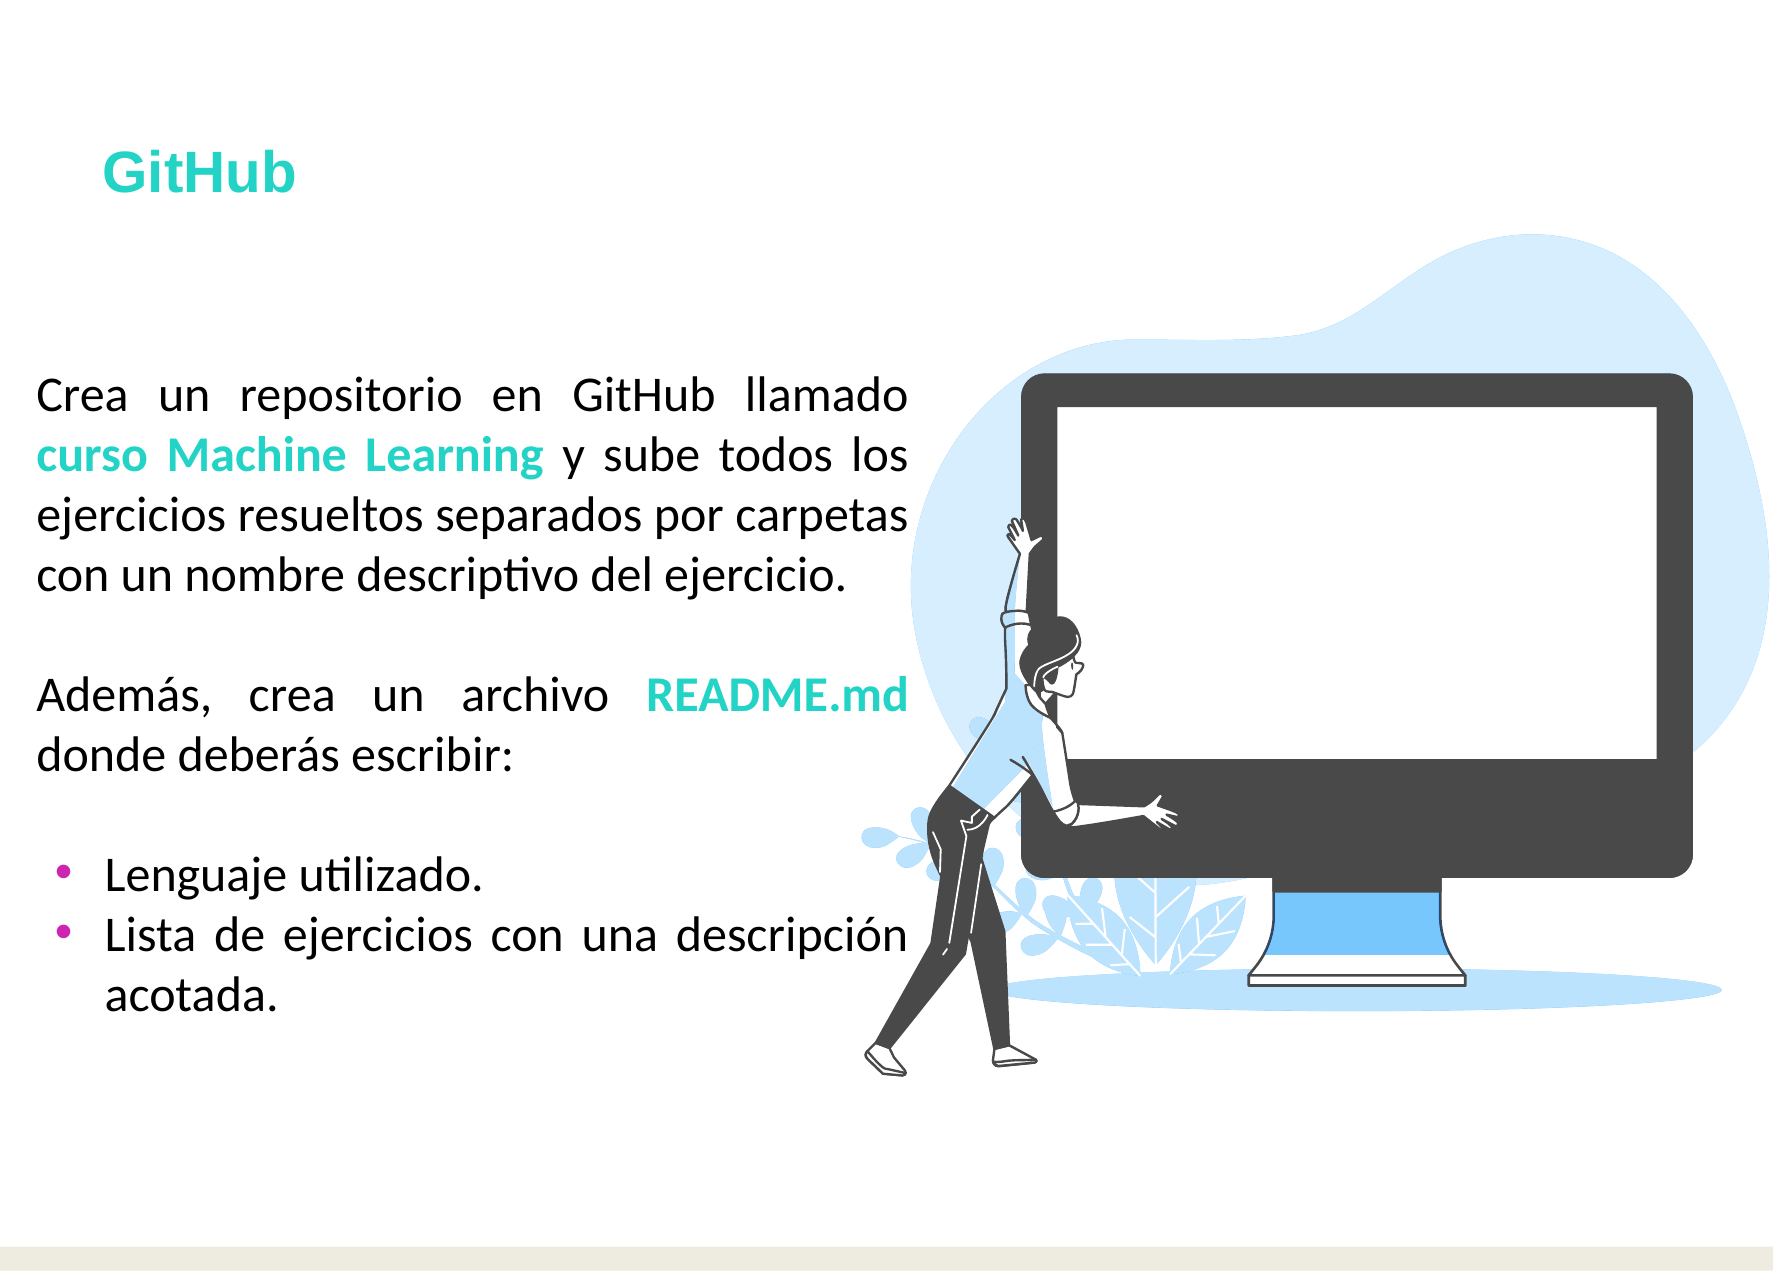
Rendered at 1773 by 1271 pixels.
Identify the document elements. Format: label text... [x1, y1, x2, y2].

text_box Crea un repositorio en GitHub llamado curso Machine Learning y sube todos los ejercicios resueltos separados por carpetas con un nombre descriptivo del ejercicio. Además, crea un archivo README.md donde deberás escribir: Lenguaje utilizado. Lista de ejercicios con una descripción acotada. [36, 359, 909, 1022]
title GitHub [100, 131, 347, 347]
text_box [0, 1246, 1773, 1271]
text_box [864, 234, 1770, 1077]
